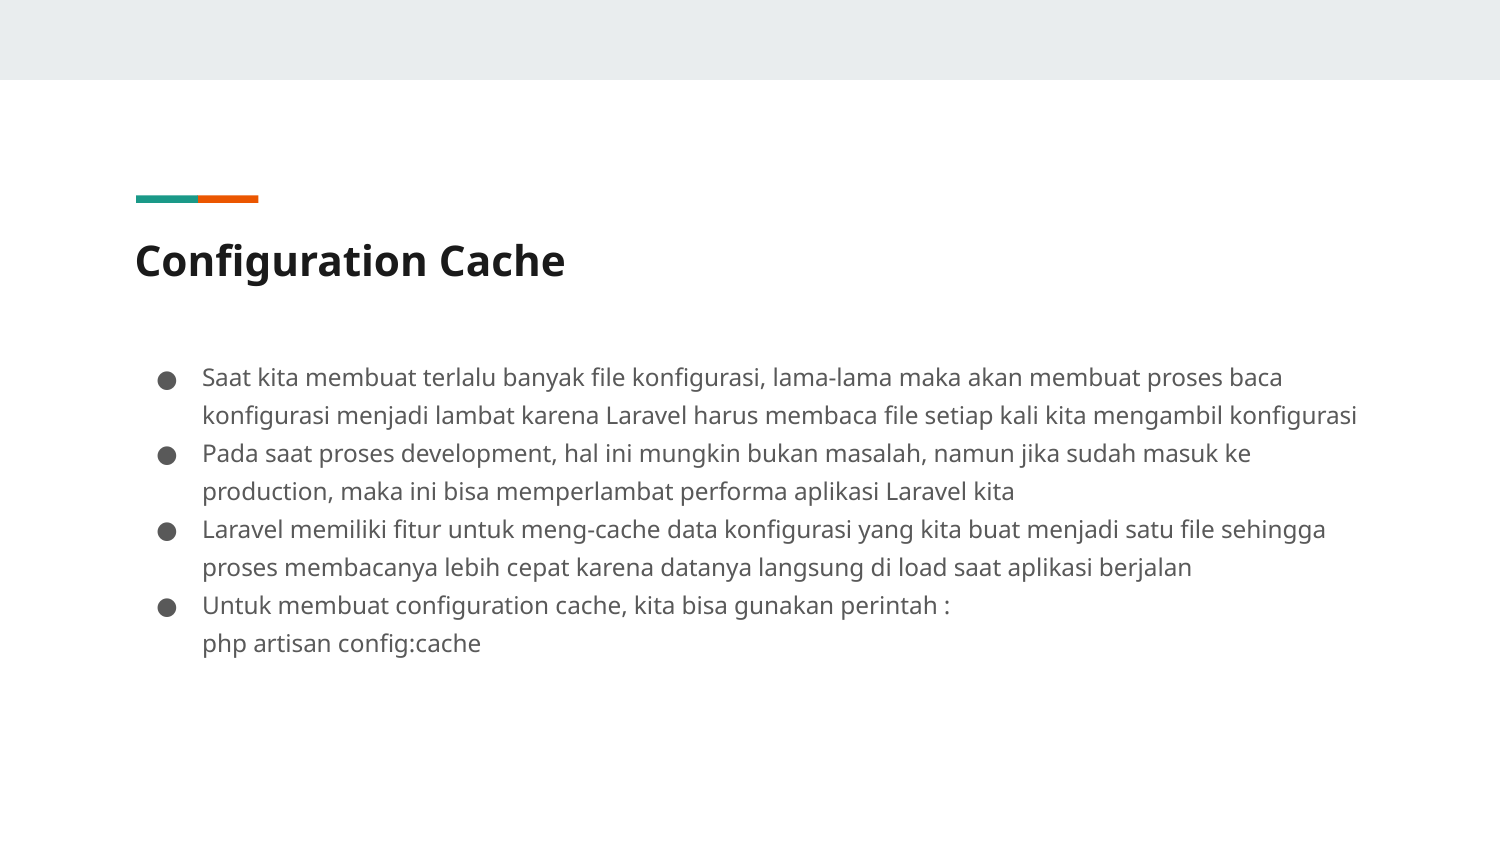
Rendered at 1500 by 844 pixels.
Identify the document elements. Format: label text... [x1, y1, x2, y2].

title Configuration Cache [119, 216, 1381, 305]
list Saat kita membuat terlalu banyak file konfigurasi, lama-lama maka akan membuat proses baca konfigurasi menjadi lambat karena Laravel harus membaca file setiap kali kita mengambil konfigurasi Pada saat proses development, hal ini mungkin bukan masalah, namun jika sudah masuk ke production, maka ini bisa memperlambat performa aplikasi Laravel kita Laravel memiliki fitur untuk meng-cache data konfigurasi yang kita buat menjadi satu file sehingga proses membacanya lebih cepat karena datanya langsung di load saat aplikasi berjalan Untuk membuat configuration cache, kita bisa gunakan perintah : php artisan config:cache [119, 341, 1381, 712]
